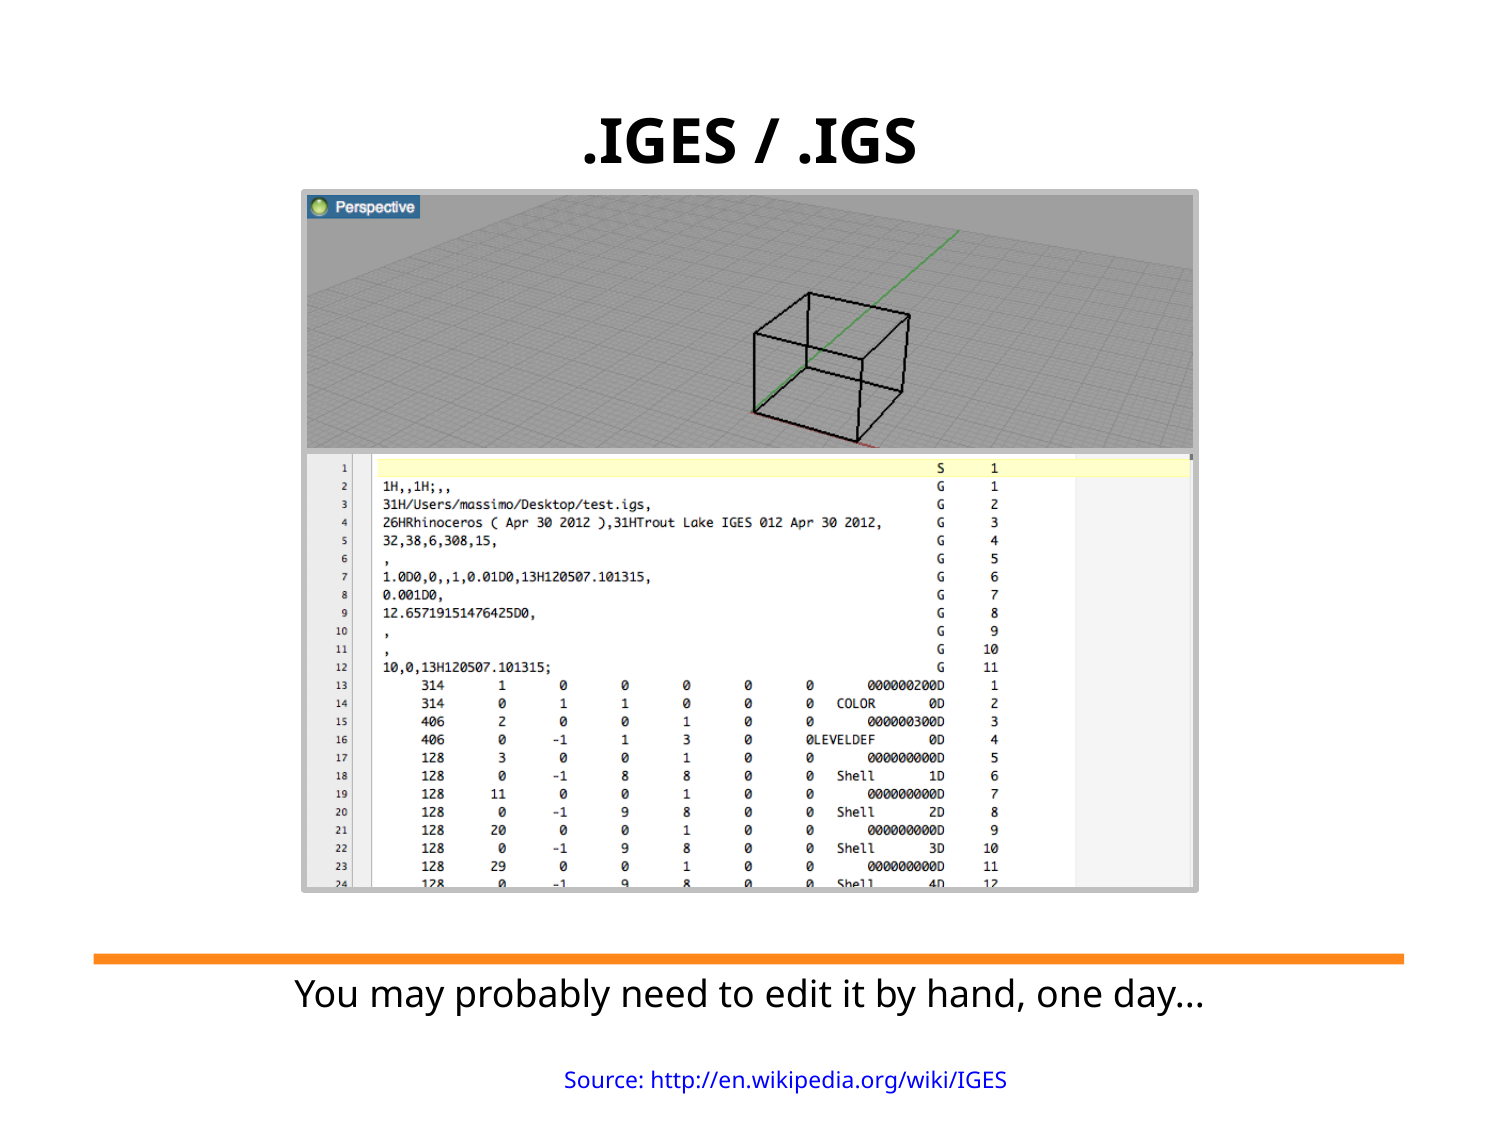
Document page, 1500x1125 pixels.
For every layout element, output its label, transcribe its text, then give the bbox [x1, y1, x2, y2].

text_box Source: http://en.wikipedia.org/wiki/IGES [549, 1056, 951, 1098]
title .IGES / .IGS [75, 44, 1426, 233]
text_box You may probably need to edit it by hand, one day... [125, 960, 1375, 1020]
picture [0, 0, 1500, 1125]
